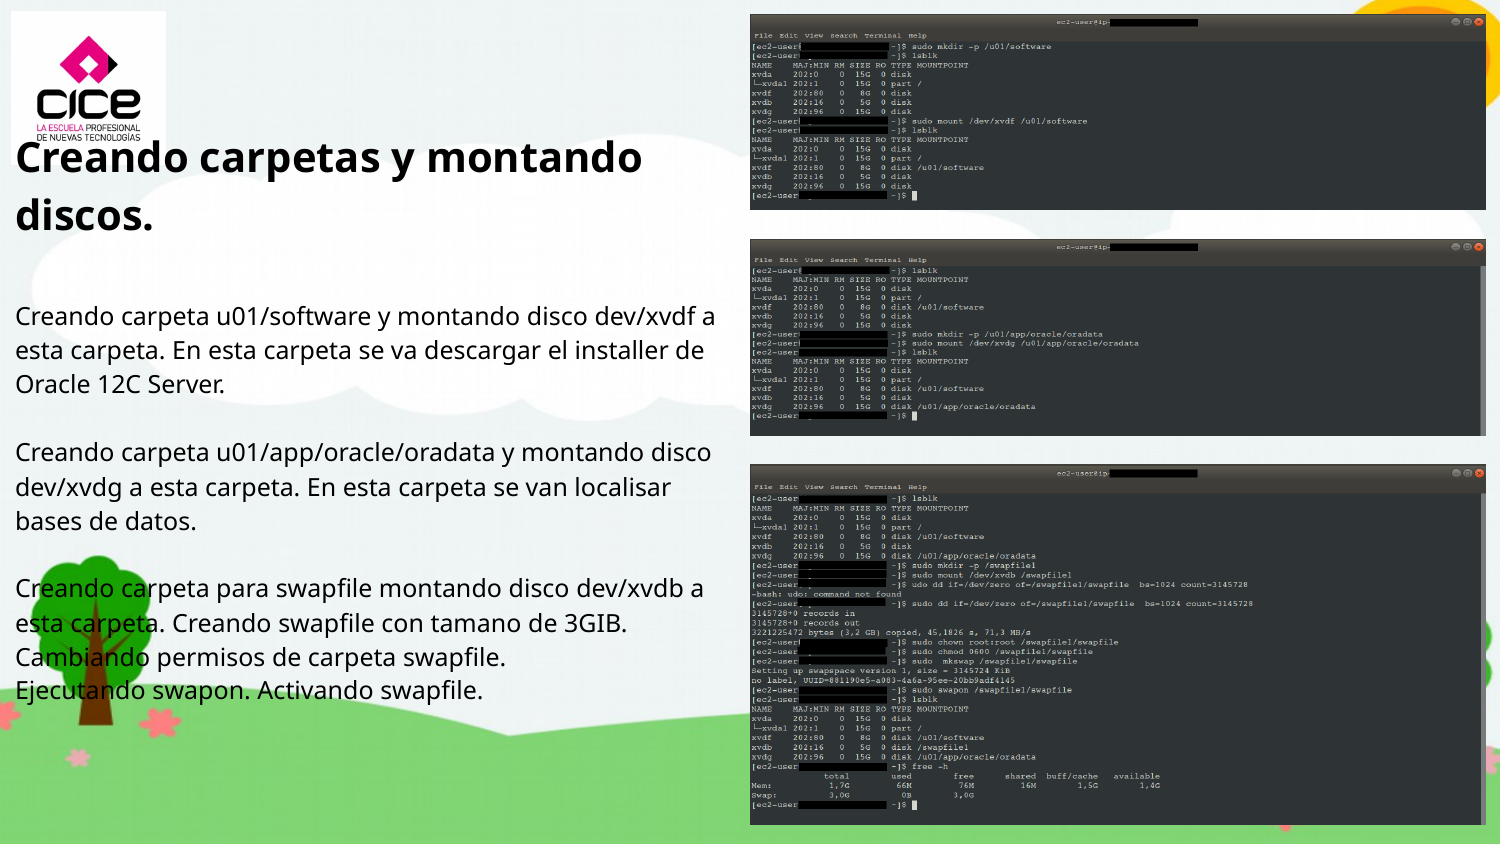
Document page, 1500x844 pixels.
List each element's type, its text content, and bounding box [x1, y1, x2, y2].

picture [0, 0, 1500, 844]
title Creando carpetas y montando discos. Creando carpeta u01/software y montando disco dev/xvdf a esta carpeta. En esta carpeta se va descargar el installer de Oracle 12C Server. Creando carpeta u01/app/oracle/oradata y montando disco dev/xvdg a esta carpeta. En esta carpeta se van localisar bases de datos. Creando carpeta para swapfile montando disco dev/xvdb a esta carpeta. Creando swapfile con tamano de 3GIB. Cambiando permisos de carpeta swapfile. Ejecutando swapon. Activando swapfile. [15, 210, 736, 660]
